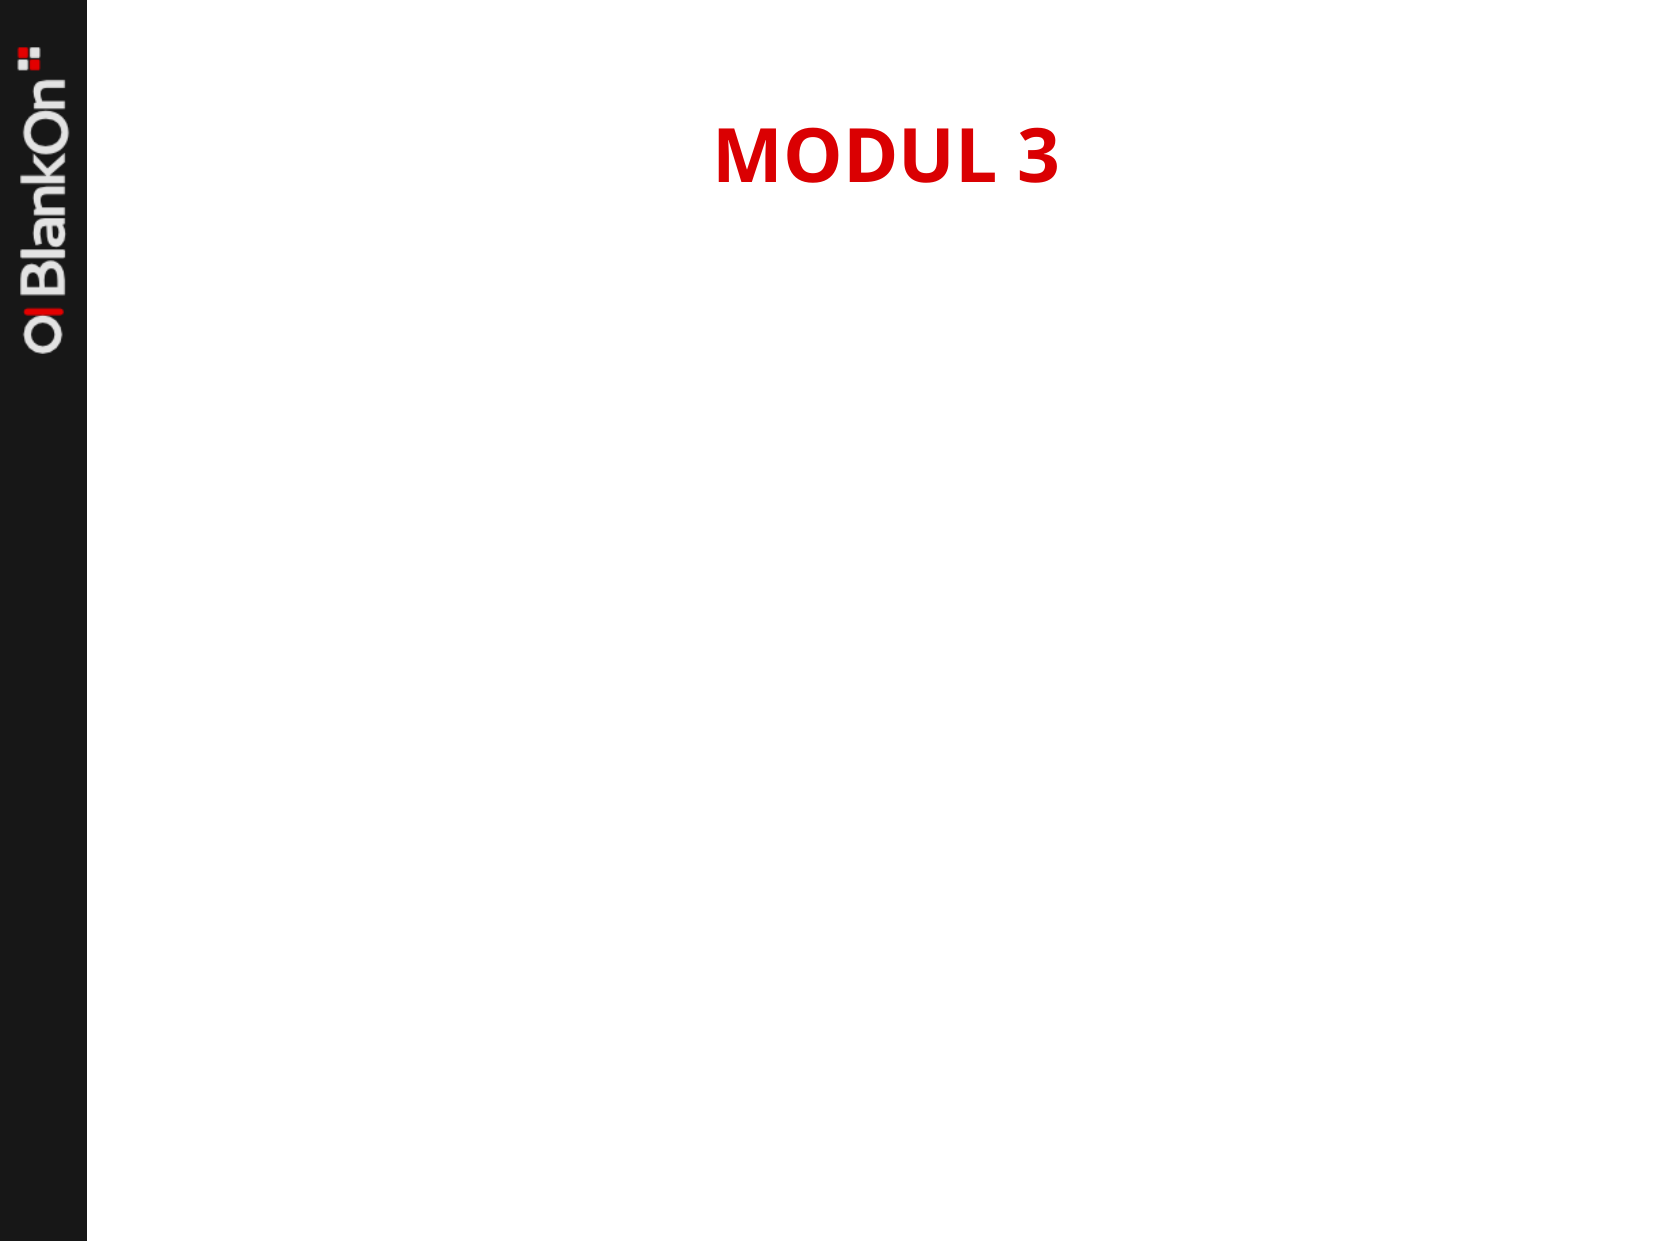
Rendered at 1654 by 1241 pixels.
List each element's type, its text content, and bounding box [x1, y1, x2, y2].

title MODUL 3 [124, 49, 1613, 257]
picture [0, 0, 87, 1241]
